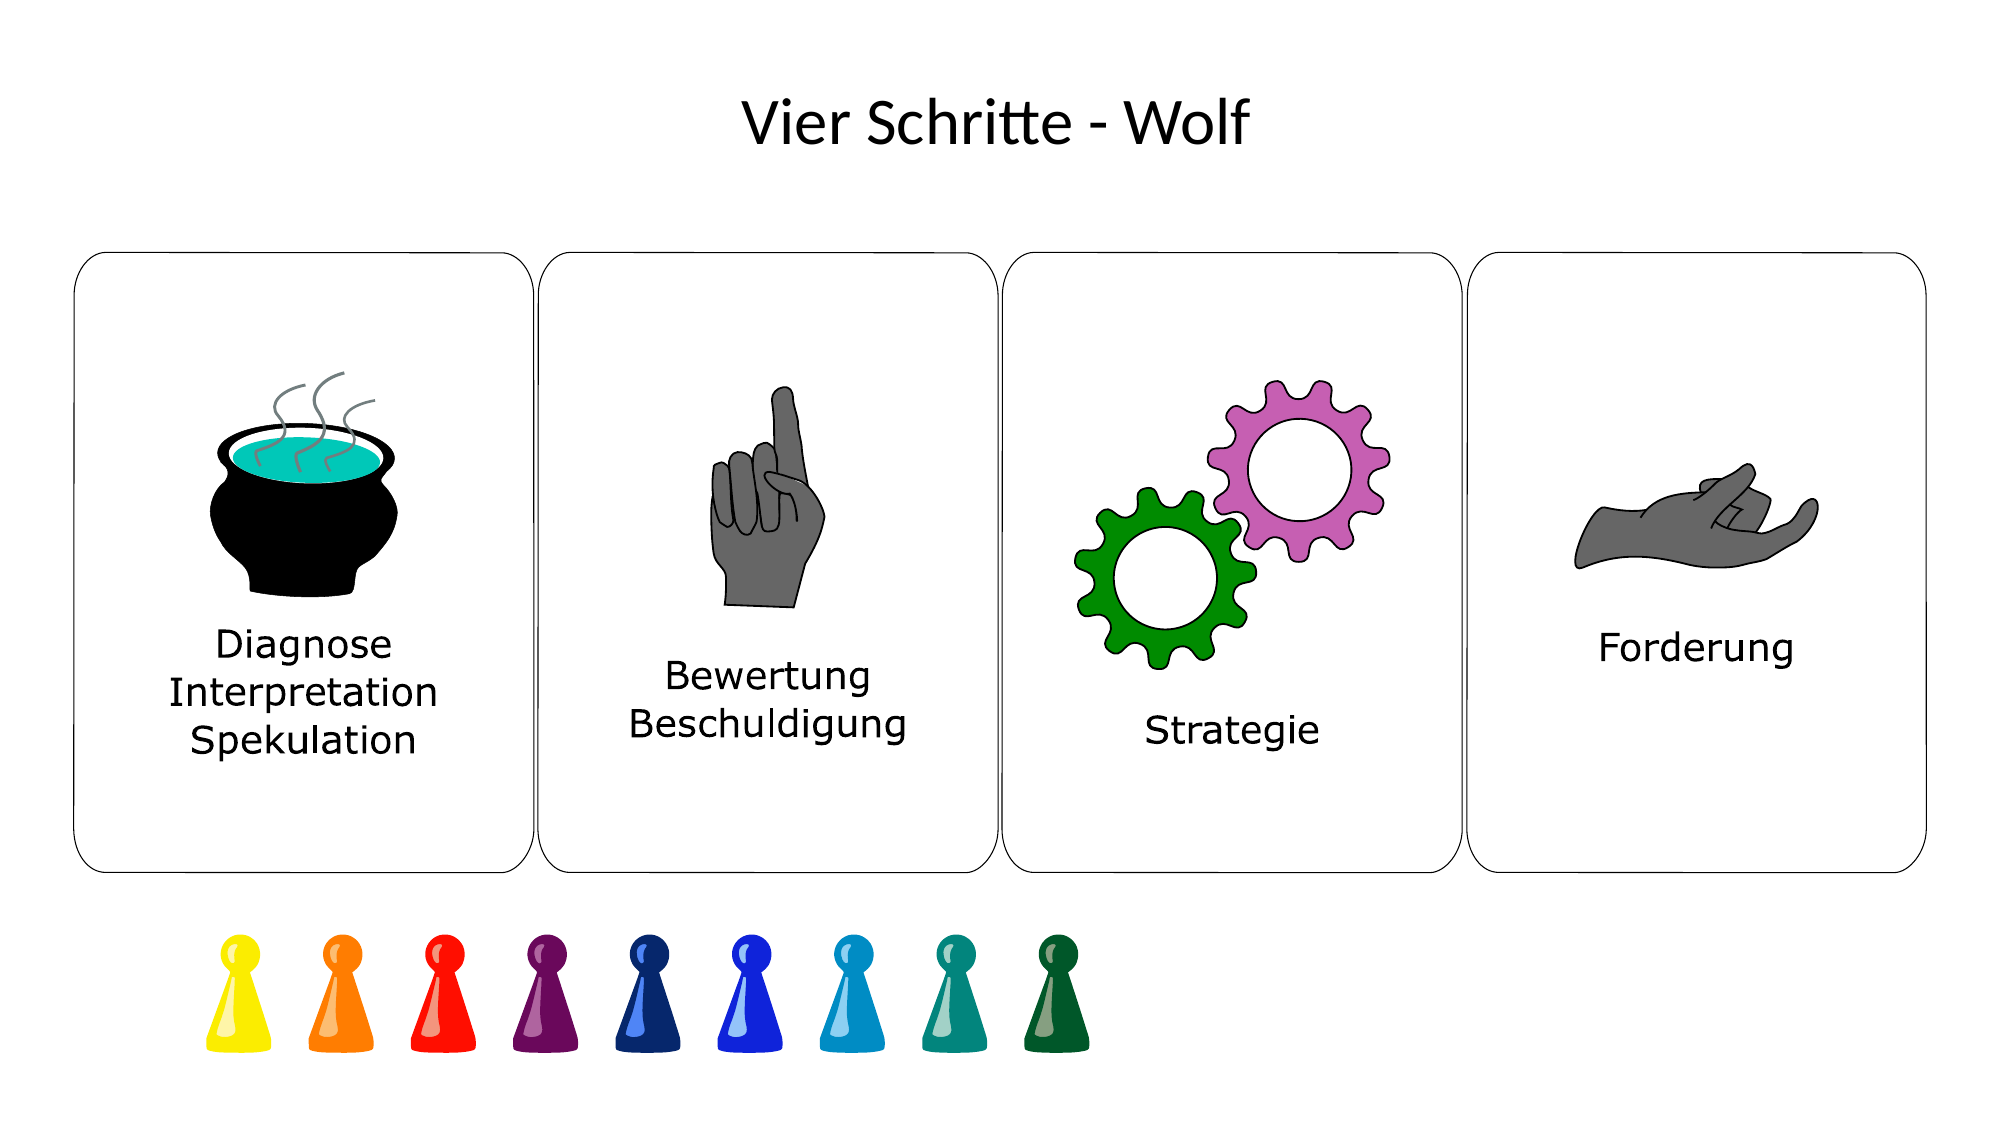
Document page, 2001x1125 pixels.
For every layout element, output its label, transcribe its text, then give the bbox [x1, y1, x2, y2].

text_box [1074, 487, 1257, 670]
text_box [1146, 715, 1169, 745]
text_box [699, 715, 717, 738]
text_box [1709, 640, 1722, 662]
text_box [849, 667, 869, 698]
text_box [219, 731, 238, 762]
text_box [711, 387, 825, 608]
text_box [631, 709, 653, 738]
text_box [803, 716, 808, 738]
text_box [362, 732, 367, 754]
text_box [1024, 934, 1090, 1053]
text_box [250, 684, 264, 706]
text_box [306, 683, 325, 706]
text_box [744, 715, 763, 738]
text_box [819, 934, 885, 1053]
text_box [1575, 464, 1818, 569]
text_box [1290, 722, 1294, 744]
text_box [1207, 381, 1390, 562]
text_box [1264, 721, 1284, 752]
text_box [1202, 721, 1222, 745]
text_box [1645, 640, 1660, 662]
text_box [288, 732, 307, 755]
text_box [691, 667, 712, 690]
text_box [862, 715, 881, 738]
text_box [322, 731, 341, 755]
text_box [313, 725, 317, 753]
text_box [371, 636, 391, 659]
text_box [1241, 721, 1261, 745]
text_box [383, 684, 387, 706]
text_box [206, 934, 272, 1053]
text_box [656, 715, 676, 738]
text_box [1171, 716, 1185, 745]
text_box [395, 731, 414, 754]
text_box [256, 636, 275, 659]
text_box [1188, 722, 1203, 744]
text_box [343, 683, 362, 707]
text_box [1620, 639, 1641, 662]
text_box [1684, 639, 1704, 662]
text_box [1661, 631, 1680, 662]
text_box [679, 715, 696, 738]
text_box [720, 707, 739, 738]
text_box [308, 934, 374, 1053]
text_box [305, 636, 323, 658]
text_box [327, 678, 341, 706]
text_box [1772, 639, 1792, 669]
text_box [770, 662, 799, 690]
text_box [714, 668, 743, 690]
text_box [838, 715, 857, 738]
text_box [885, 715, 905, 746]
text_box [371, 731, 391, 755]
text_box [218, 629, 242, 658]
text_box [344, 726, 358, 755]
text_box [746, 667, 766, 690]
text_box [266, 683, 286, 714]
text_box [266, 724, 286, 754]
text_box [210, 423, 398, 597]
text_box [410, 934, 476, 1053]
text_box [513, 934, 579, 1053]
text_box [192, 725, 214, 755]
text_box [170, 677, 183, 706]
text_box [1225, 716, 1240, 745]
text_box [188, 683, 206, 706]
text_box [1298, 721, 1319, 745]
text_box [778, 707, 798, 738]
text_box [802, 668, 820, 690]
text_box [922, 934, 988, 1053]
text_box [717, 934, 783, 1053]
text_box [417, 683, 436, 706]
text_box [247, 636, 251, 658]
text_box [241, 731, 262, 755]
text_box [1750, 639, 1768, 661]
text_box [615, 934, 681, 1053]
text_box [290, 684, 305, 706]
text_box [279, 636, 299, 666]
text_box [1725, 640, 1743, 662]
text_box [392, 683, 412, 707]
text_box [210, 678, 224, 706]
text_box [225, 683, 246, 706]
text_box [366, 678, 380, 706]
text_box [667, 660, 689, 690]
text_box [351, 636, 368, 659]
text_box [328, 636, 348, 659]
text_box [827, 667, 845, 690]
text_box Vier Schritte - Wolf [726, 70, 1274, 167]
text_box [1601, 632, 1620, 662]
text_box [813, 715, 832, 746]
